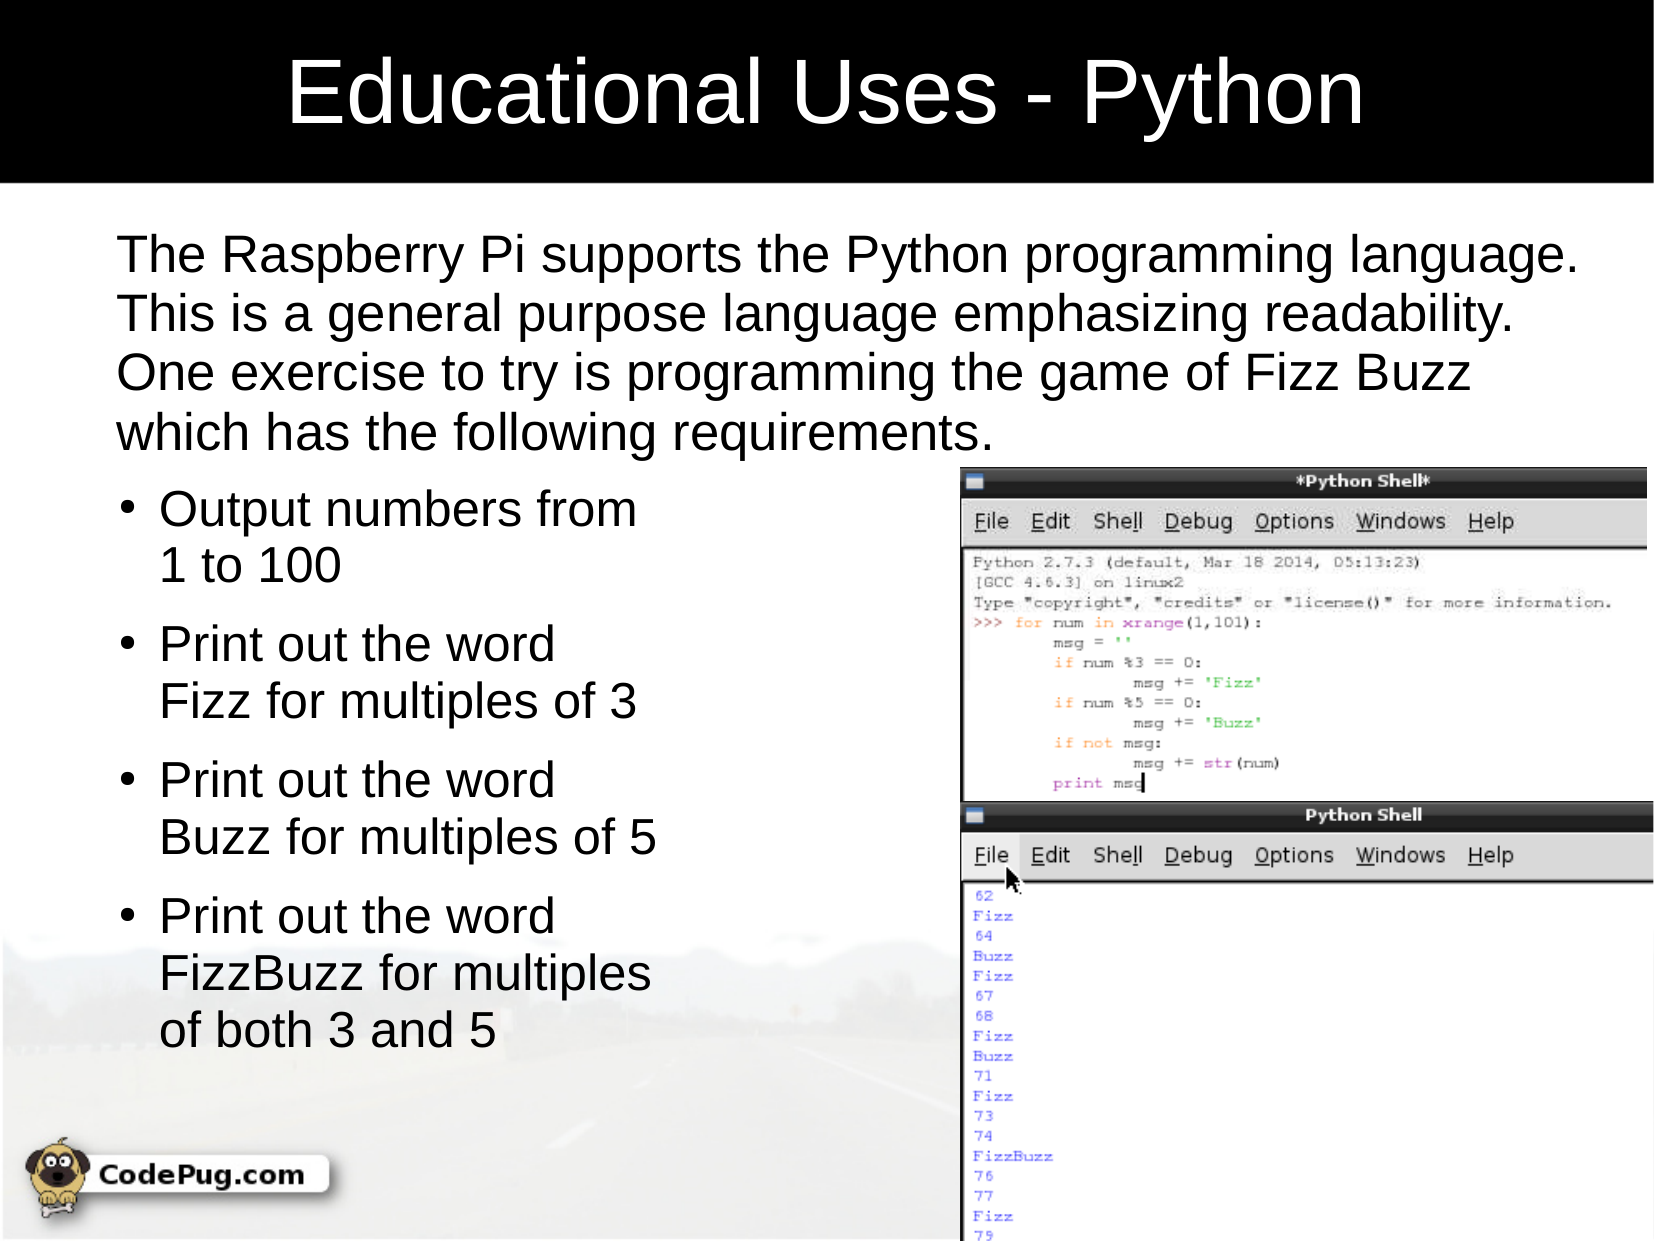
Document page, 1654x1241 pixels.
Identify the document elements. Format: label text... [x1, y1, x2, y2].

text_box The Raspberry Pi supports the Python programming language. This is a general purpose language emphasizing readability. One exercise to try is programming the game of Fizz Buzz which has the following requirements. [60, 225, 1606, 463]
picture [0, 0, 1654, 1241]
list Output numbers from 1 to 100 Print out the word Fizz for multiples of 3 Print out the word Buzz for multiples of 5 Print out the word FizzBuzz for multiples of both 3 and 5 [105, 480, 661, 1096]
title Educational Uses - Python [82, 19, 1571, 166]
